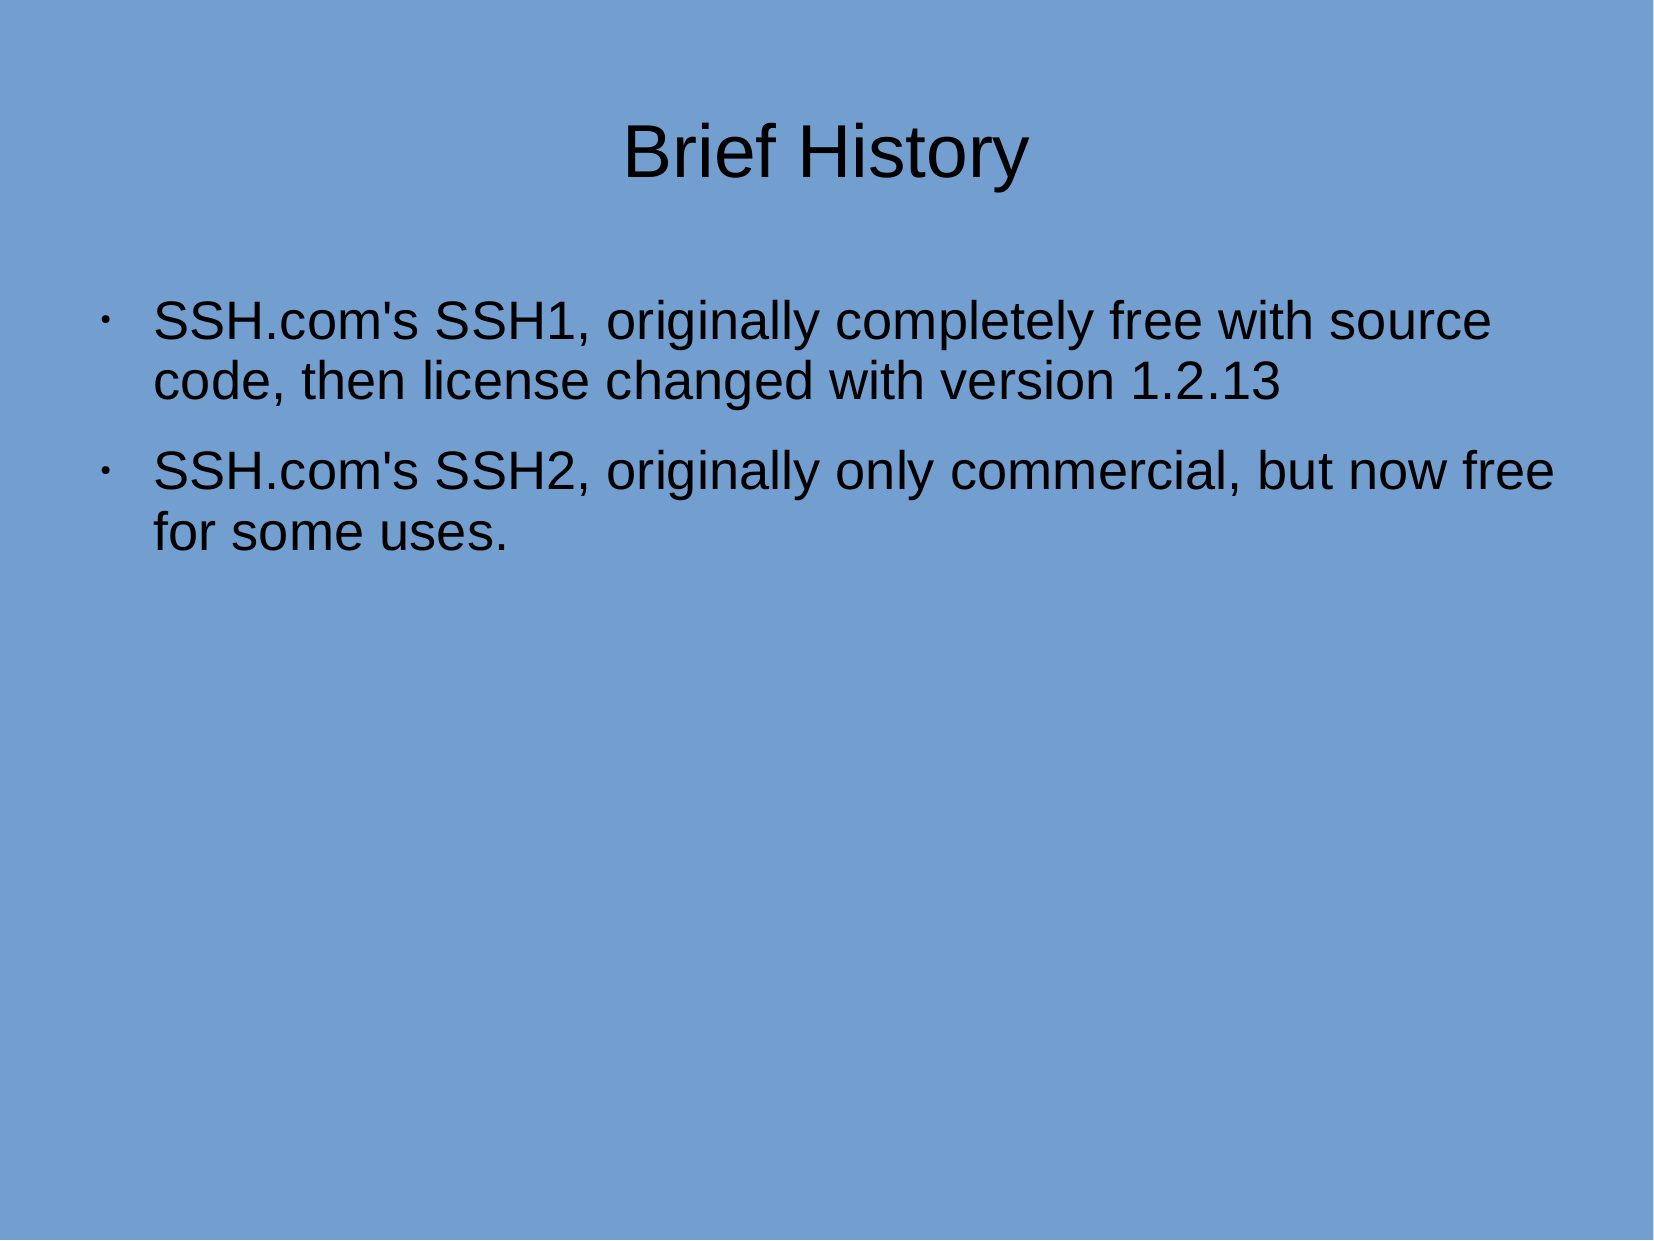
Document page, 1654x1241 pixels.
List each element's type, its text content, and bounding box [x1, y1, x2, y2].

list SSH.com's SSH1, originally completely free with source code, then license changed with version 1.2.13 SSH.com's SSH2, originally only commercial, but now free for some uses. [82, 290, 1571, 1010]
title Brief History [82, 49, 1571, 257]
